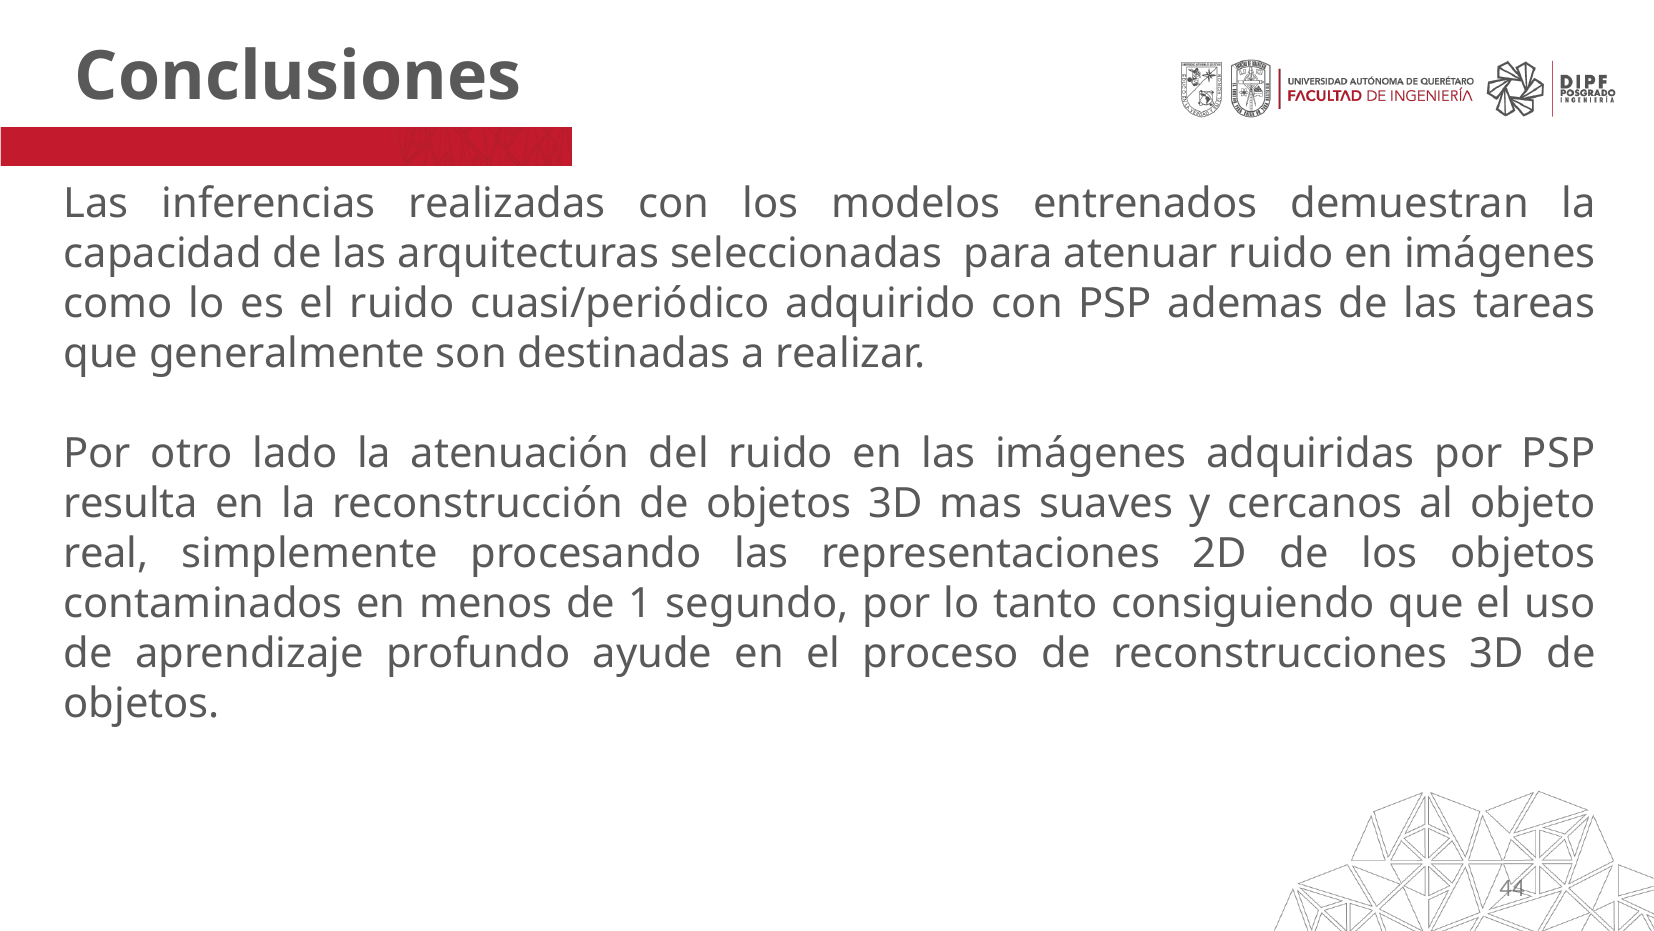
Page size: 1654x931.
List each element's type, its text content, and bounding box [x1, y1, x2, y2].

picture [0, 127, 572, 166]
text_box Las inferencias realizadas con los modelos entrenados demuestran la capacidad de las arquitecturas seleccionadas para atenuar ruido en imágenes como lo es el ruido cuasi/periódico adquirido con PSP ademas de las tareas que generalmente son destinadas a realizar. Por otro lado la atenuación del ruido en las imágenes adquiridas por PSP resulta en la reconstrucción de objetos 3D mas suaves y cercanos al objeto real, simplemente procesando las representaciones 2D de los objetos contaminados en menos de 1 segundo, por lo tanto consiguiendo que el uso de aprendizaje profundo ayude en el proceso de reconstrucciones 3D de objetos. [48, 168, 1612, 734]
picture [1257, 781, 1654, 931]
text_box Conclusiones [54, 11, 572, 127]
picture [1176, 54, 1620, 133]
